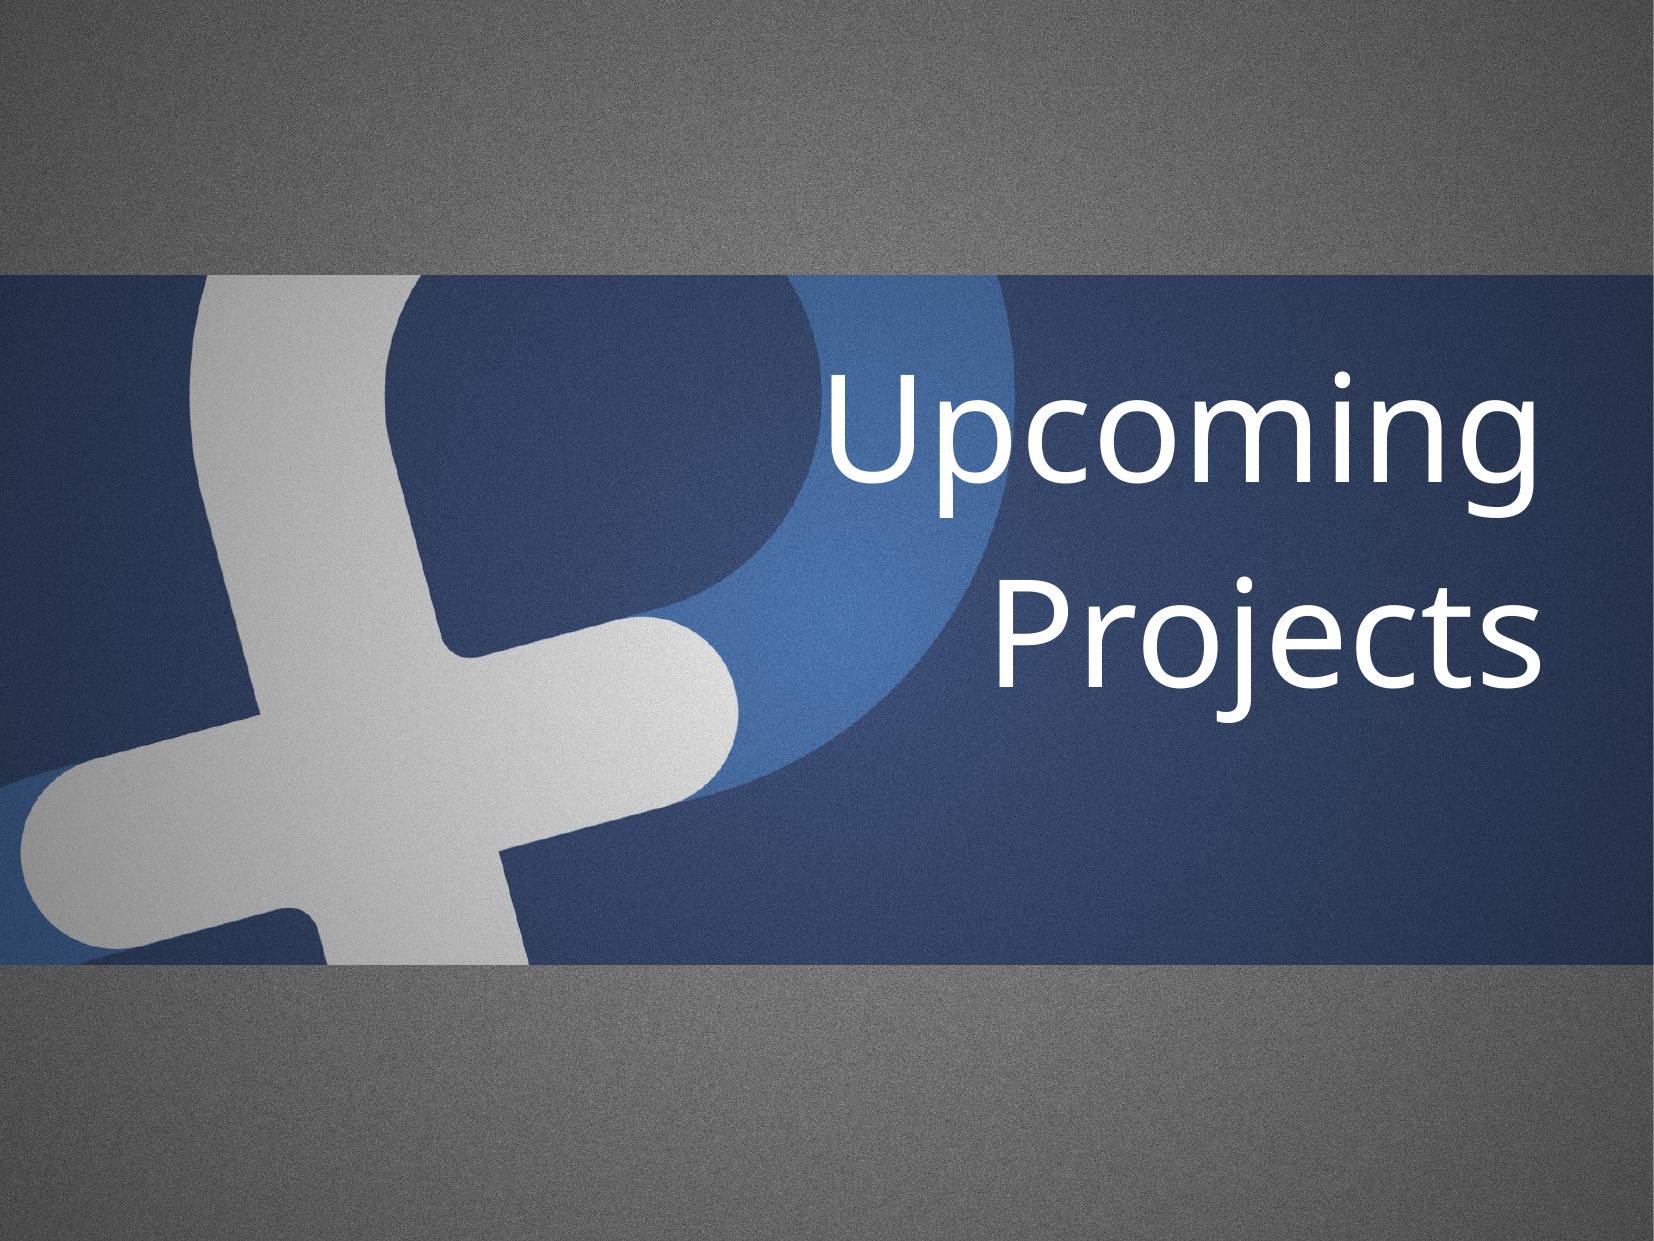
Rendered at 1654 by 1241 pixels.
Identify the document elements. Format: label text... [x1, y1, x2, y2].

picture [0, 0, 1654, 1241]
text_box Upcoming Projects [447, 315, 1562, 654]
